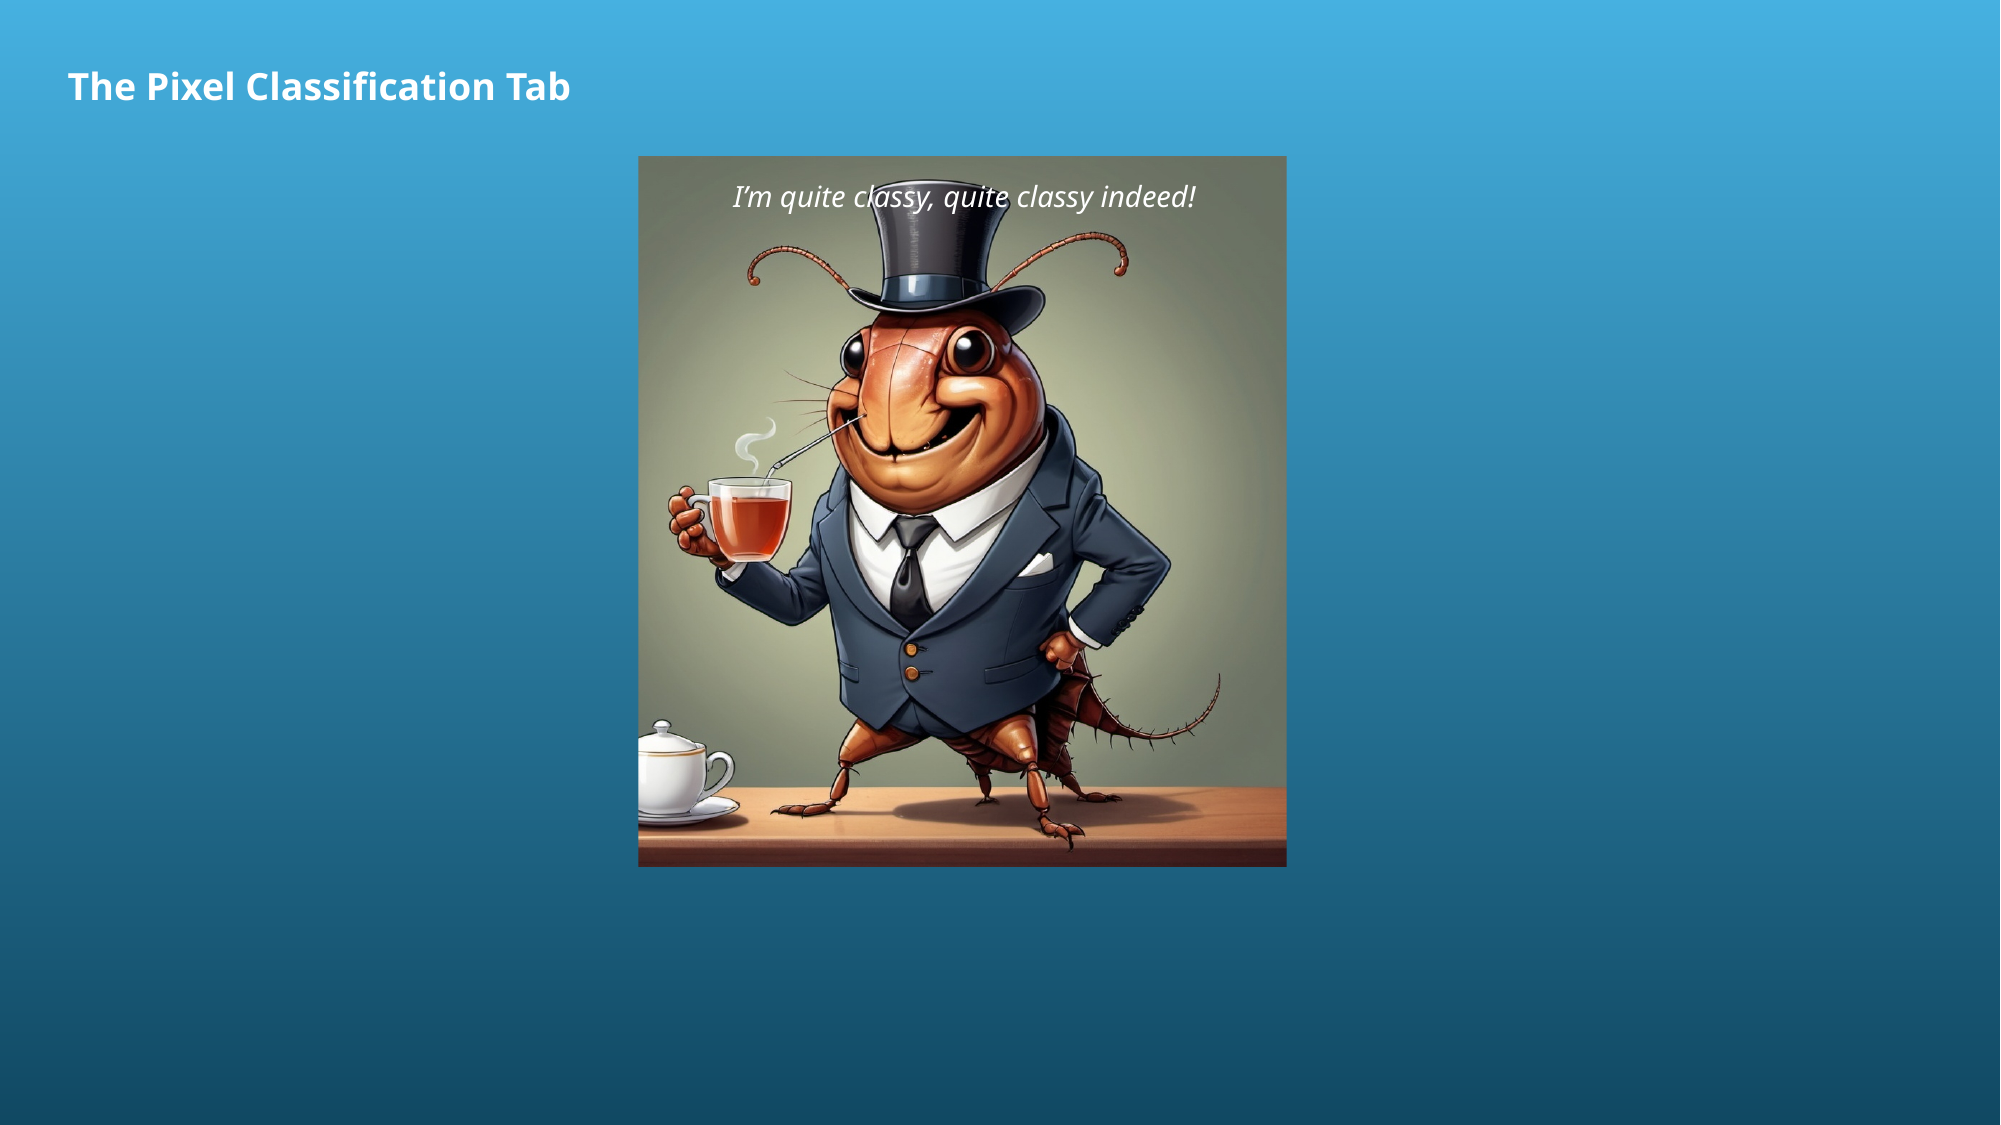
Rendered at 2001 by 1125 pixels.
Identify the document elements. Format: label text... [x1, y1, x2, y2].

picture [638, 156, 1287, 868]
text_box The Pixel Classification Tab [52, 53, 719, 114]
text_box I’m quite classy, quite classy indeed! [718, 168, 1220, 220]
